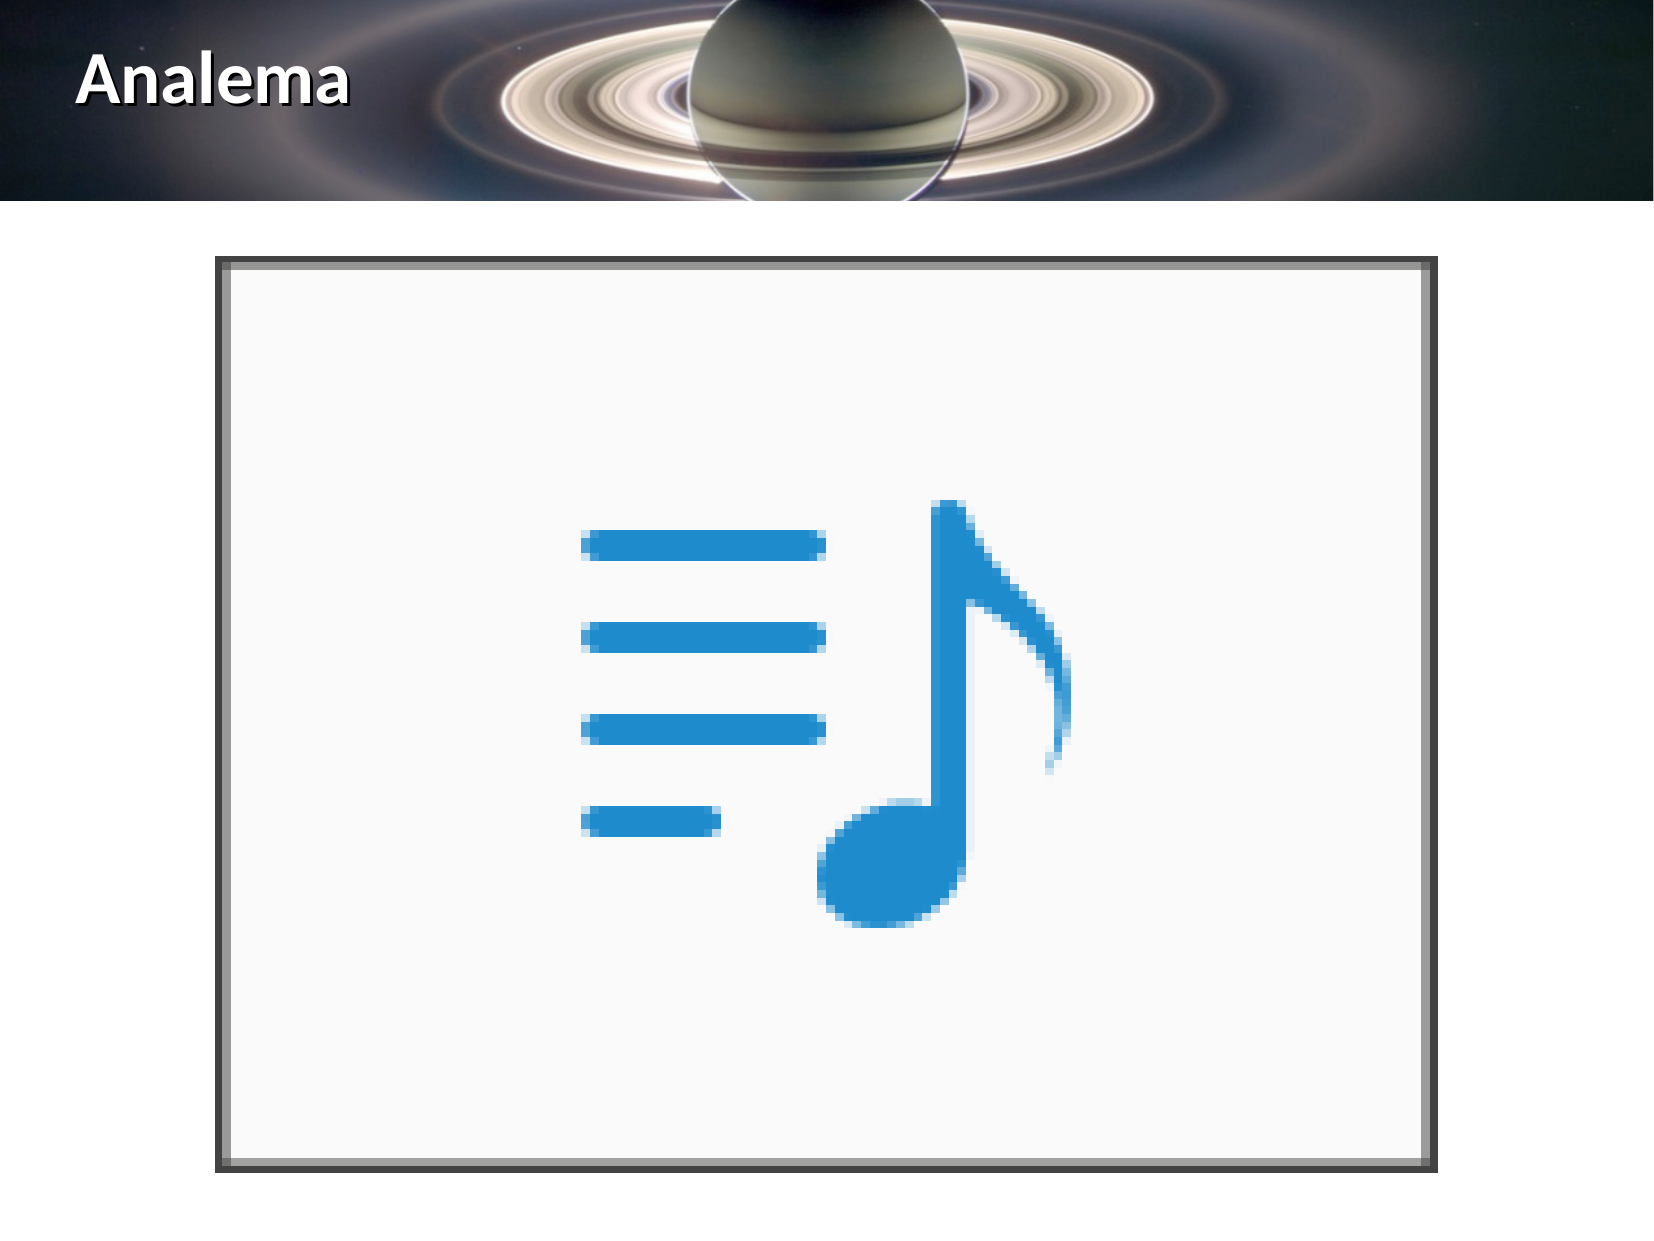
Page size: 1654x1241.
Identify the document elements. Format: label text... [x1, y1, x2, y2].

text_box [214, 255, 1440, 1174]
picture [0, 0, 1654, 201]
title Analema [75, 19, 1564, 151]
